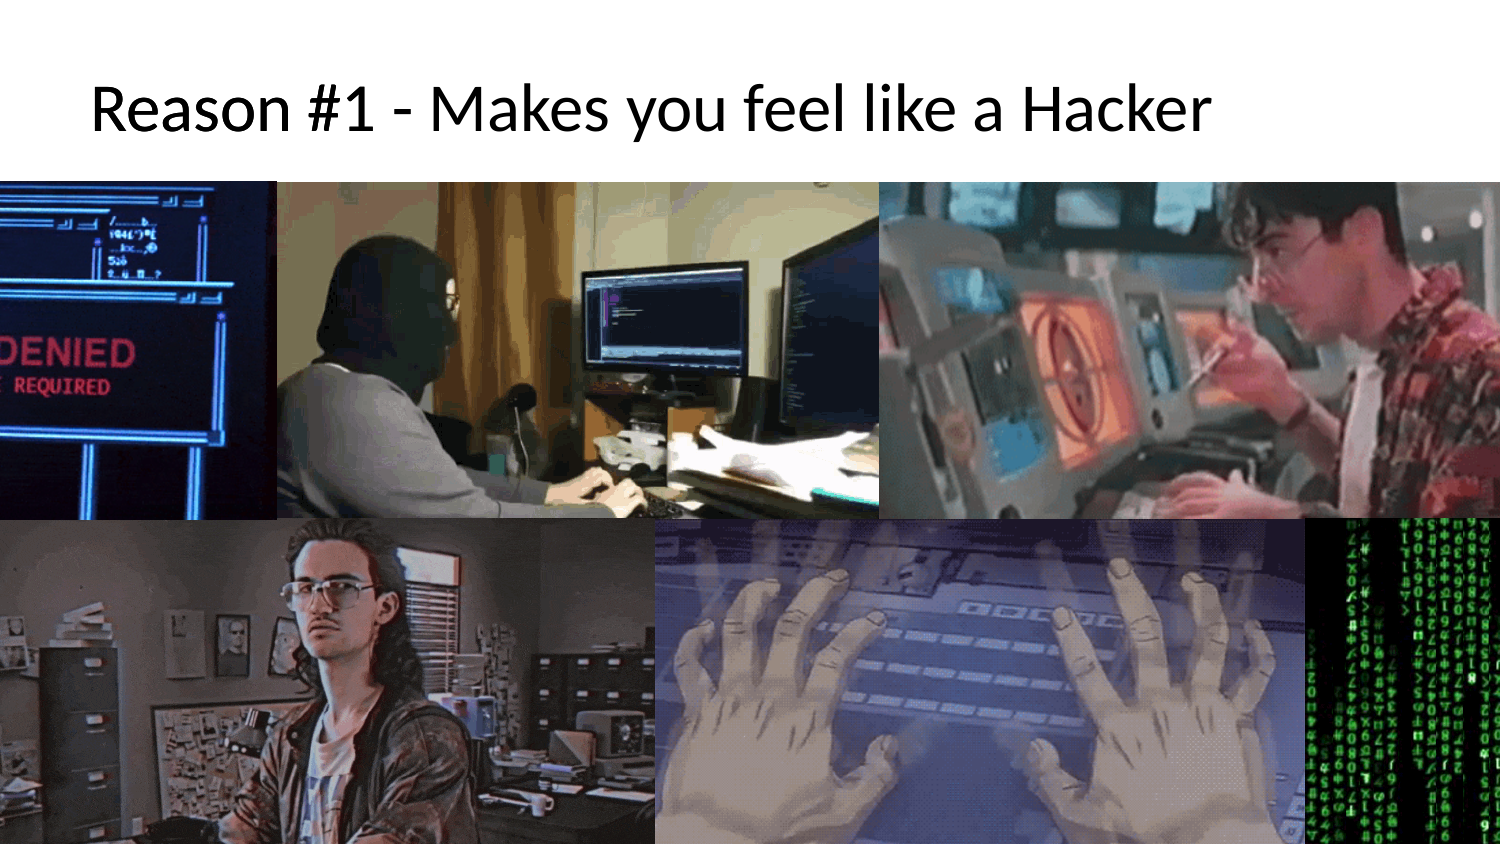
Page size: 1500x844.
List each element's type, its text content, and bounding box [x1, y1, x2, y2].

picture [0, 181, 1500, 844]
text_box Reason #1 - Makes you feel like a Hacker [75, 33, 1425, 175]
